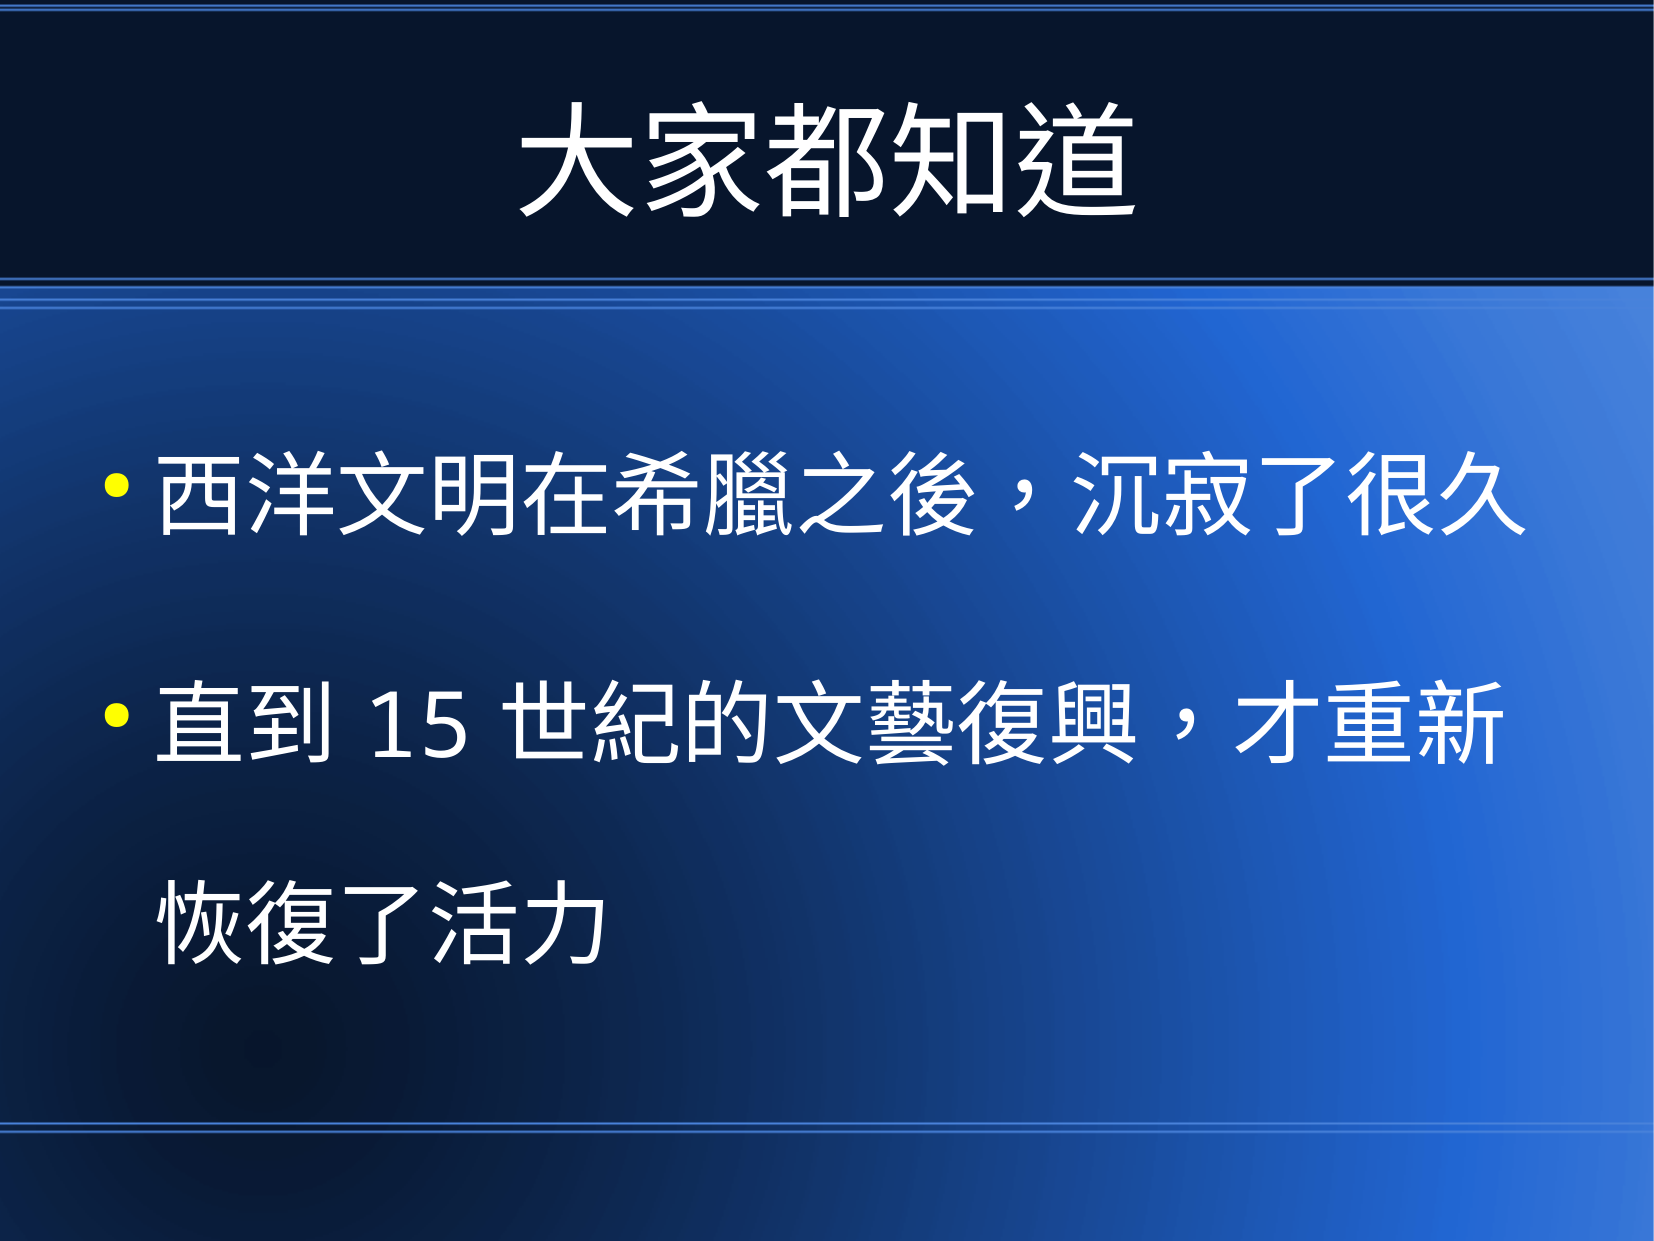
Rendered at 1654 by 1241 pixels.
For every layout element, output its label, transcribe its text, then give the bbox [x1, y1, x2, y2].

picture [0, 0, 1654, 1241]
title 大家都知道 [82, 49, 1571, 257]
list 西洋文明在希臘之後，沉寂了很久 直到15世紀的文藝復興，才重新恢復了活力 [82, 355, 1571, 1241]
